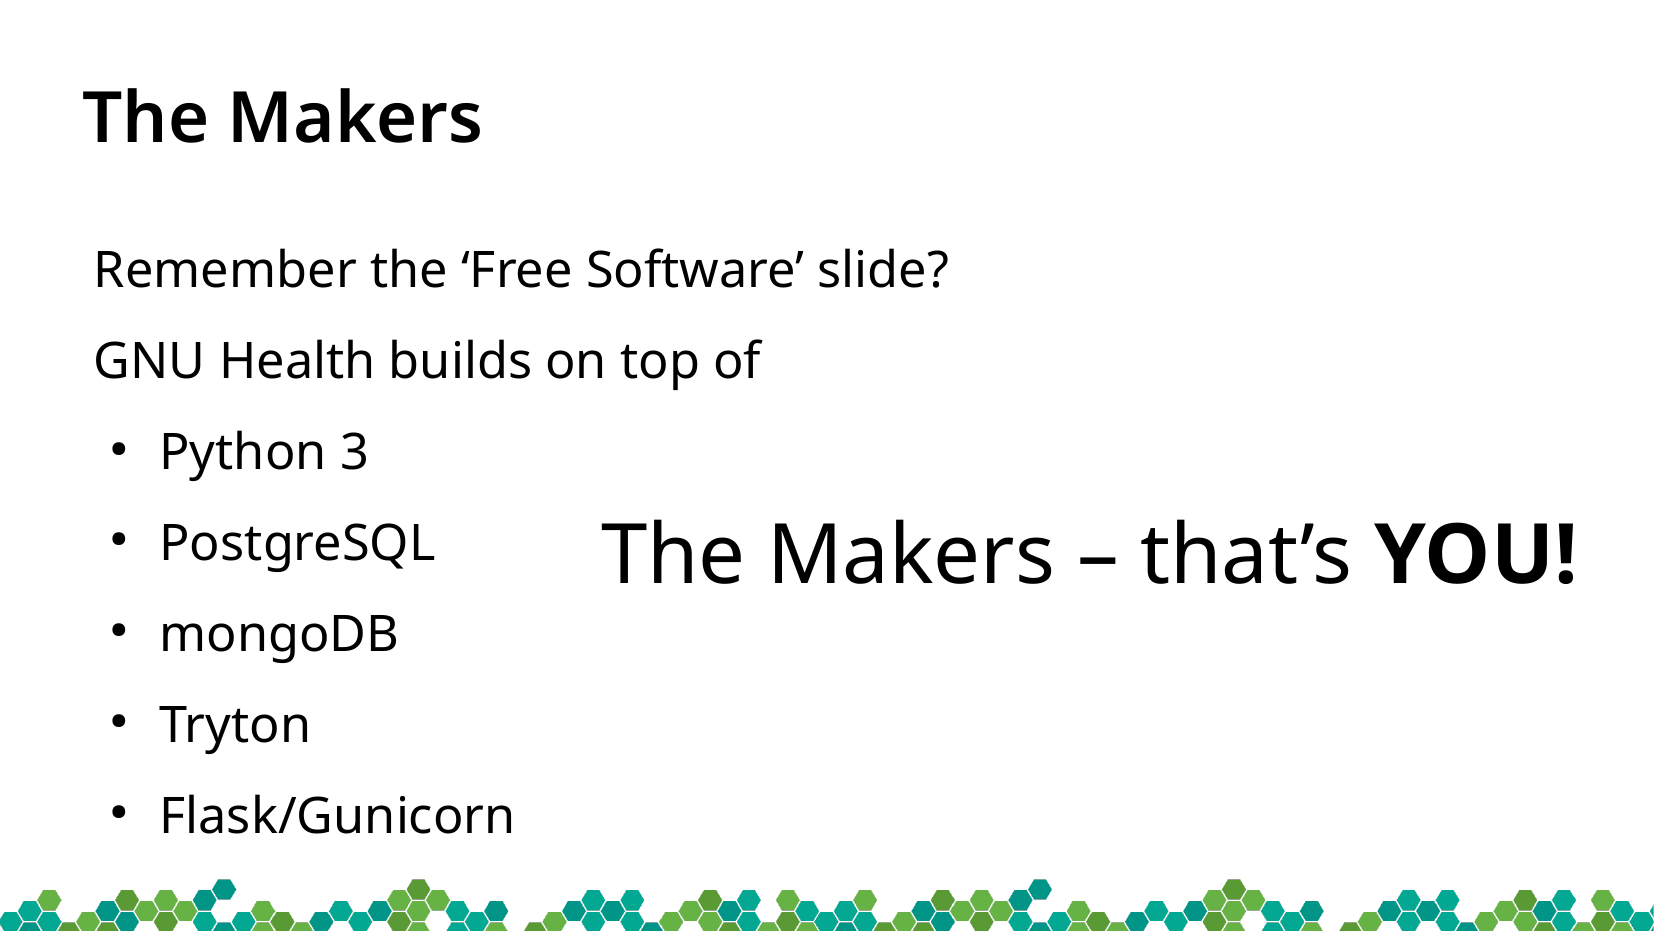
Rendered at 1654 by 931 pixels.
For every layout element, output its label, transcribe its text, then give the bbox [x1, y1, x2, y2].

list Remember the ‘Free Software’ slide? GNU Health builds on top of Python 3 PostgreSQL mongoDB Tryton Flask/Gunicorn [93, 233, 1608, 849]
title The Makers [82, 37, 1571, 193]
picture [0, 871, 1654, 931]
text_box The Makers – that’s YOU! [586, 487, 1479, 608]
